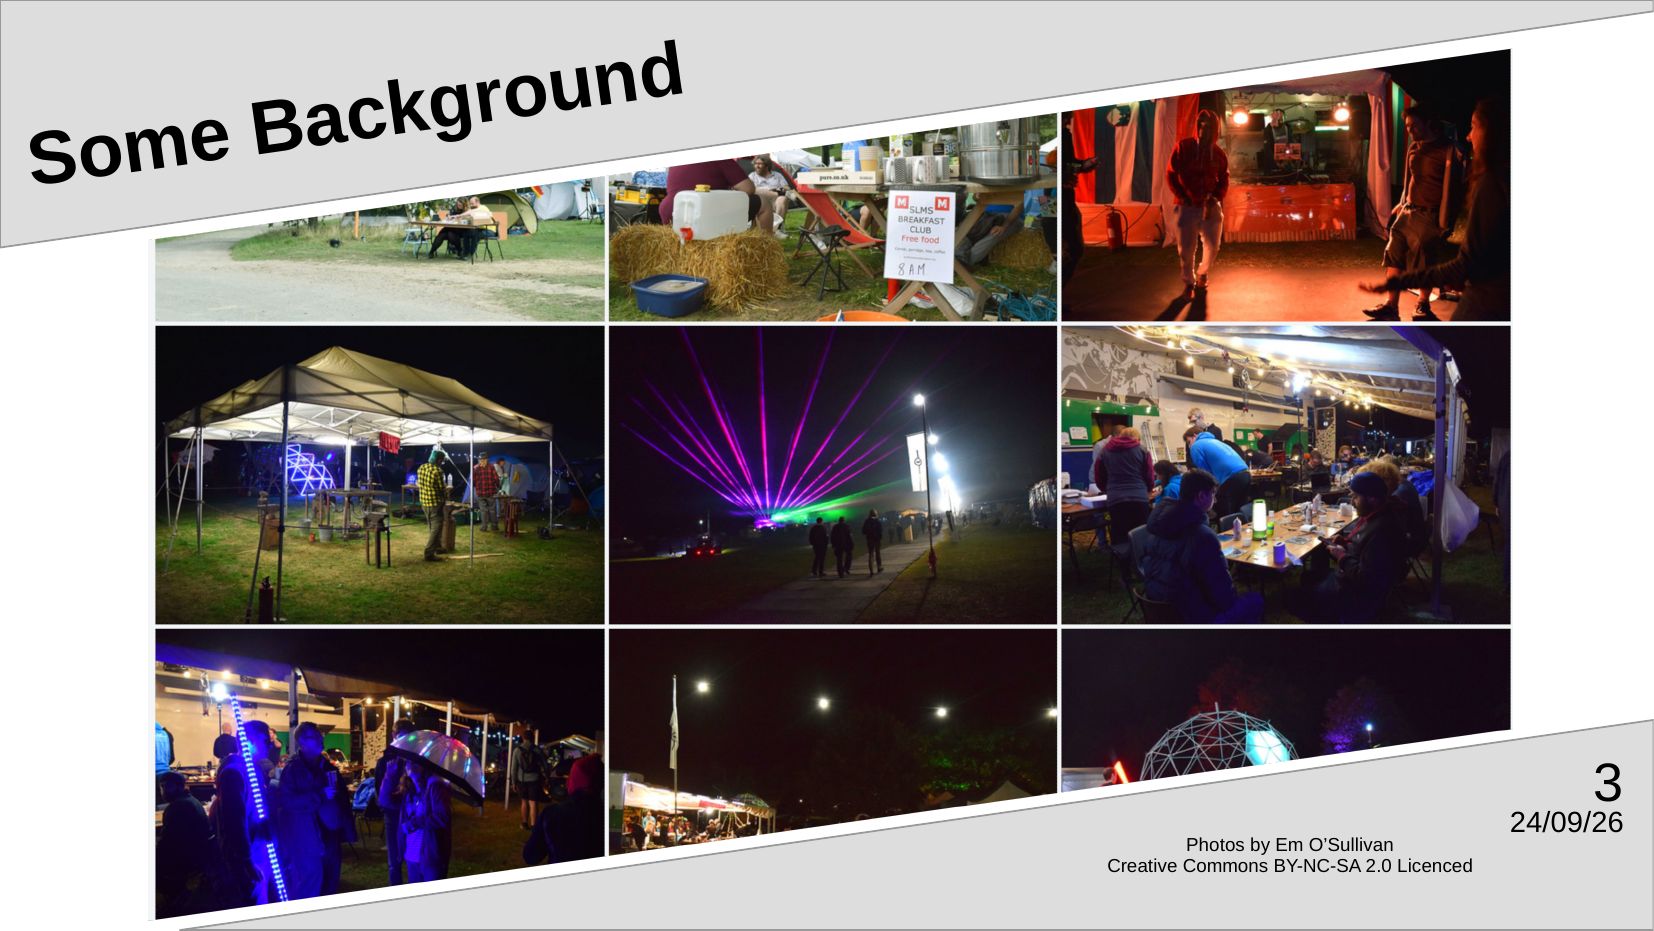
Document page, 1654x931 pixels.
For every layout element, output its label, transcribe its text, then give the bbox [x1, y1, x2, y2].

text_box Photos by Em O’Sullivan Creative Commons BY-NC-SA 2.0 Licenced [1092, 826, 1488, 884]
title Some Background [16, 64, 148, 239]
picture [148, 47, 1513, 921]
title Some Background [271, 0, 1501, 47]
